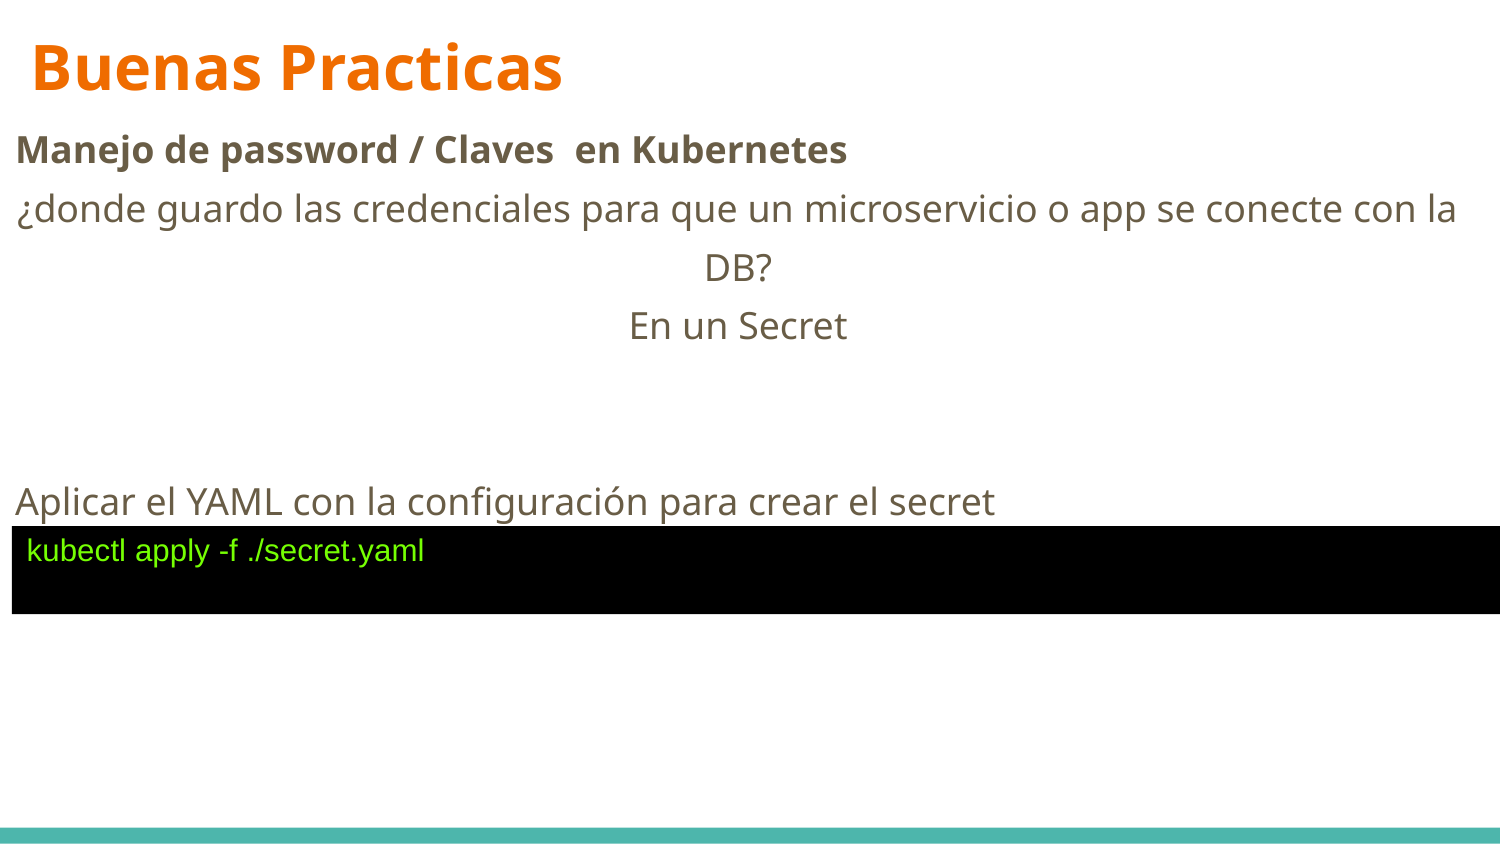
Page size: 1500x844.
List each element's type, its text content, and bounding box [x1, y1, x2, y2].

list Manejo de password / Claves en Kubernetes ¿donde guardo las credenciales para que un microservicio o app se conecte con la DB? En un Secret Aplicar el YAML con la configuración para crear el secret [0, 101, 1477, 644]
text_box kubectl apply -f ./secret.yaml [11, 526, 1500, 615]
title Buenas Practicas [15, 8, 1414, 125]
